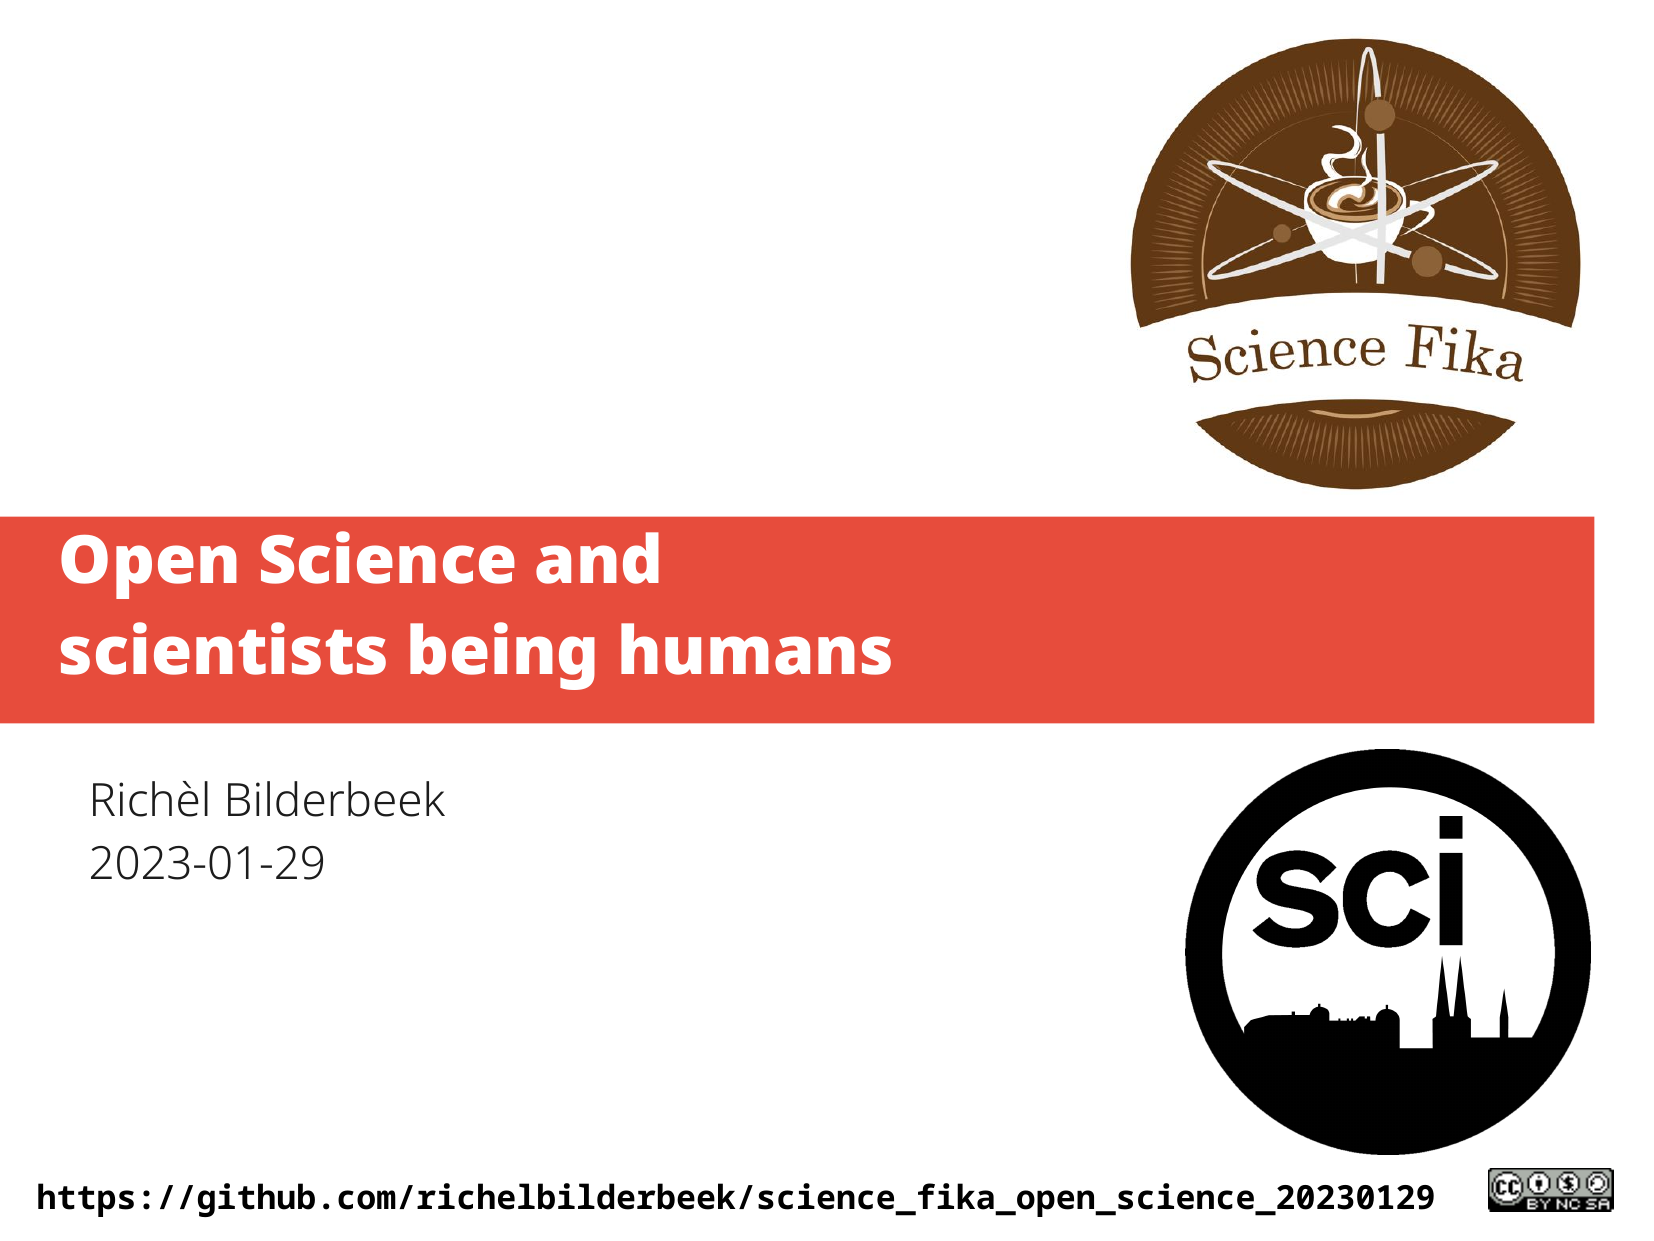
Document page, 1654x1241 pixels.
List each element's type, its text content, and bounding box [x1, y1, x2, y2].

picture [1125, 32, 1587, 496]
title Open Science and scientists being humans [59, 546, 1595, 694]
text_box https://github.com/richelbilderbeek/science_fika_open_science_20230129 [21, 1166, 1426, 1216]
picture [1185, 749, 1591, 1156]
picture [1488, 1168, 1614, 1213]
subtitle Richèl Bilderbeek 2023-01-29 [88, 767, 1185, 886]
